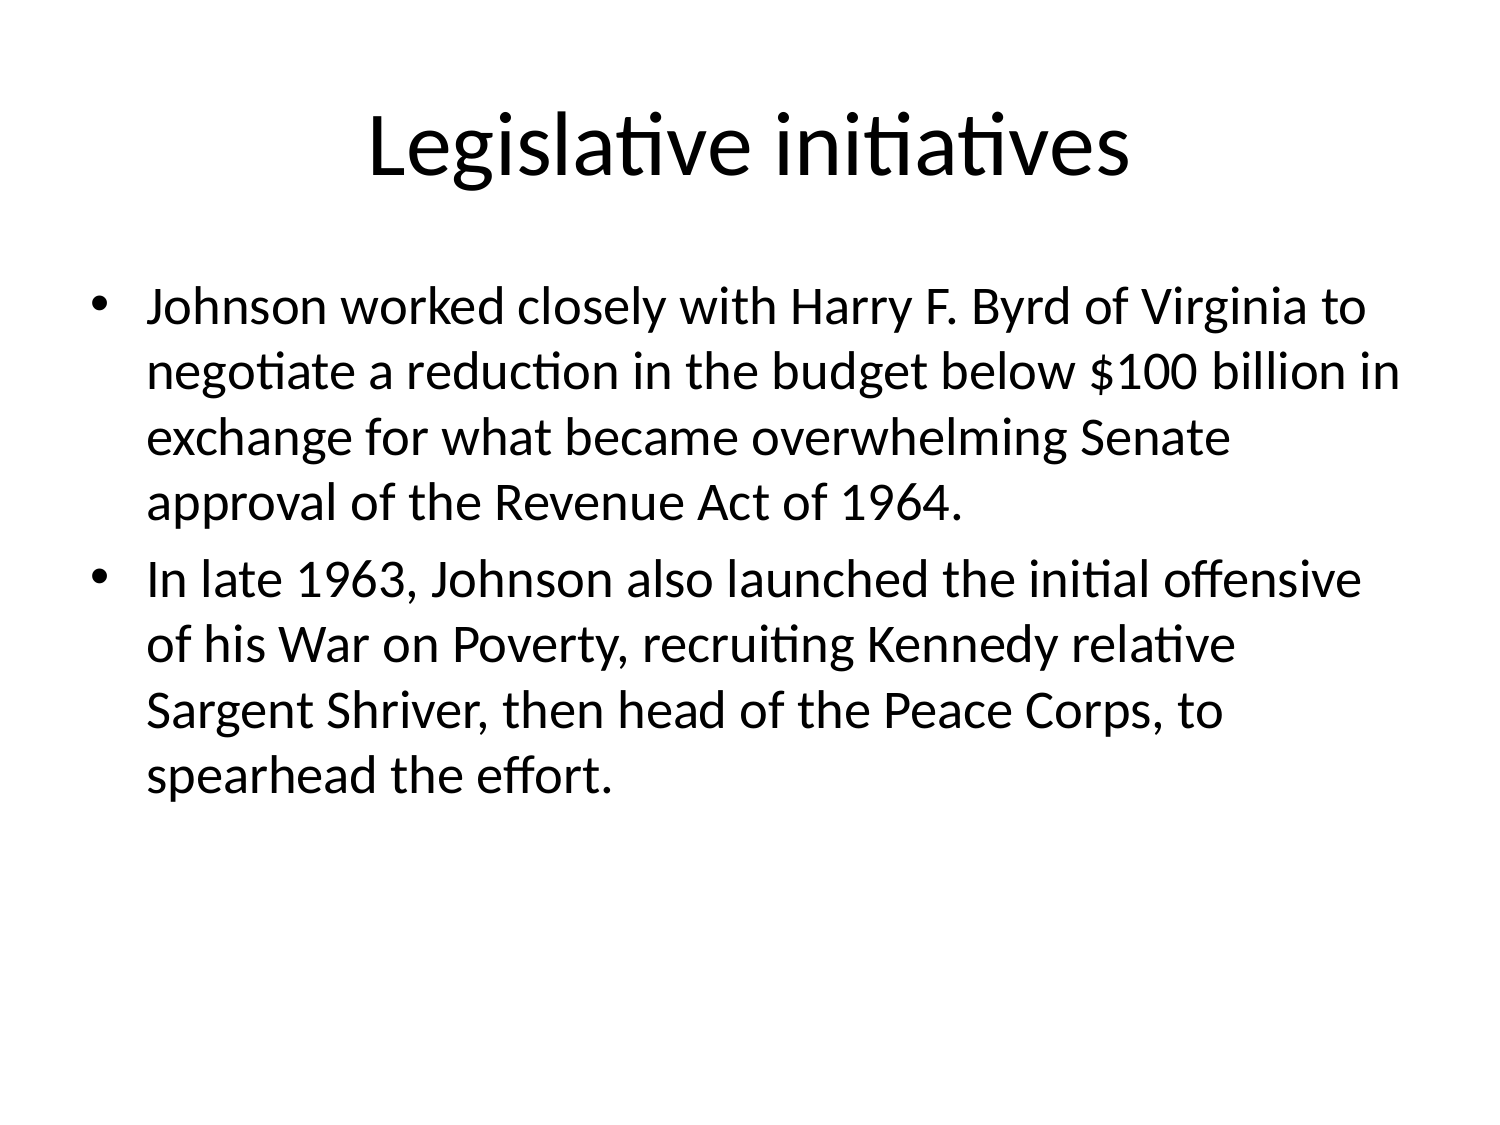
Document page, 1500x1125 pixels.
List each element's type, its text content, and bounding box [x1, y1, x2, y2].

title Legislative initiatives [75, 45, 1425, 233]
list Johnson worked closely with Harry F. Byrd of Virginia to negotiate a reduction in the budget below $100 billion in exchange for what became overwhelming Senate approval of the Revenue Act of 1964. In late 1963, Johnson also launched the initial offensive of his War on Poverty, recruiting Kennedy relative Sargent Shriver, then head of the Peace Corps, to spearhead the effort. [75, 262, 1425, 1005]
